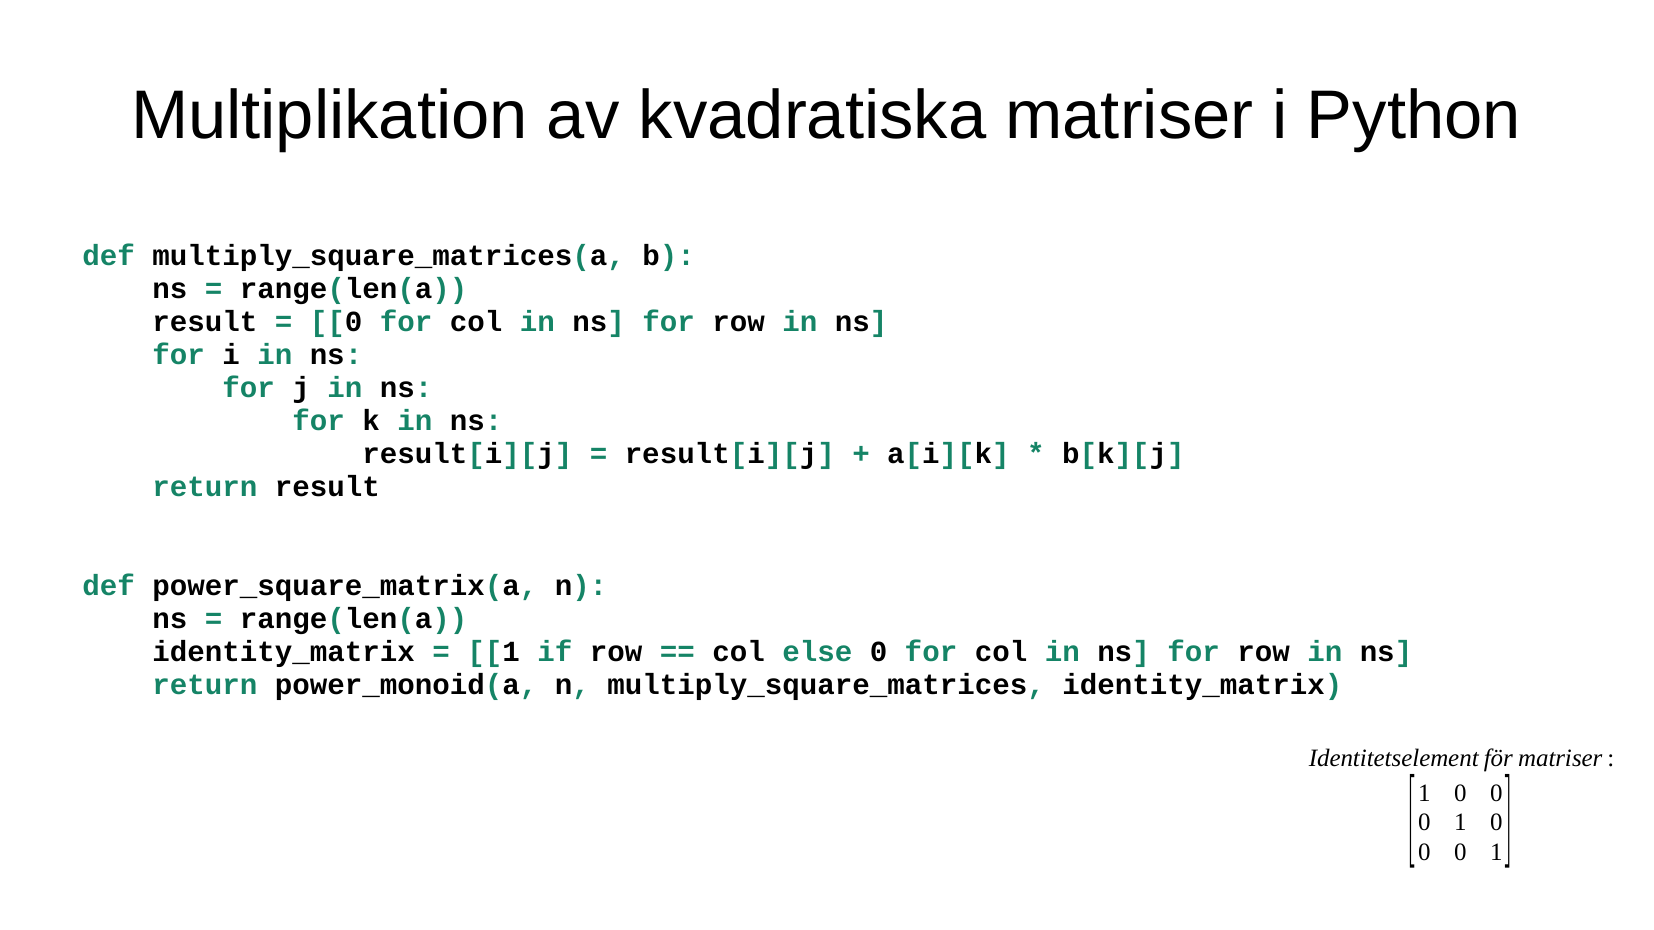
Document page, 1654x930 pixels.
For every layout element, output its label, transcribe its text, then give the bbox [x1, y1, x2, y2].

chart [1300, 744, 1620, 871]
title Multiplikation av kvadratiska matriser i Python [82, 36, 1571, 193]
text_box def multiply_square_matrices(a, b): ns = range(len(a)) result = [[0 for col in ns] for row in ns] for i in ns: for j in ns: for k in ns: result[i][j] = result[i][j] + a[i][k] * b[k][j] return result def power_square_matrix(a, n): ns = range(len(a)) identity_matrix = [[1 if row == col else 0 for col in ns] for row in ns] return power_monoid(a, n, multiply_square_matrices, identity_matrix) [82, 193, 1570, 827]
